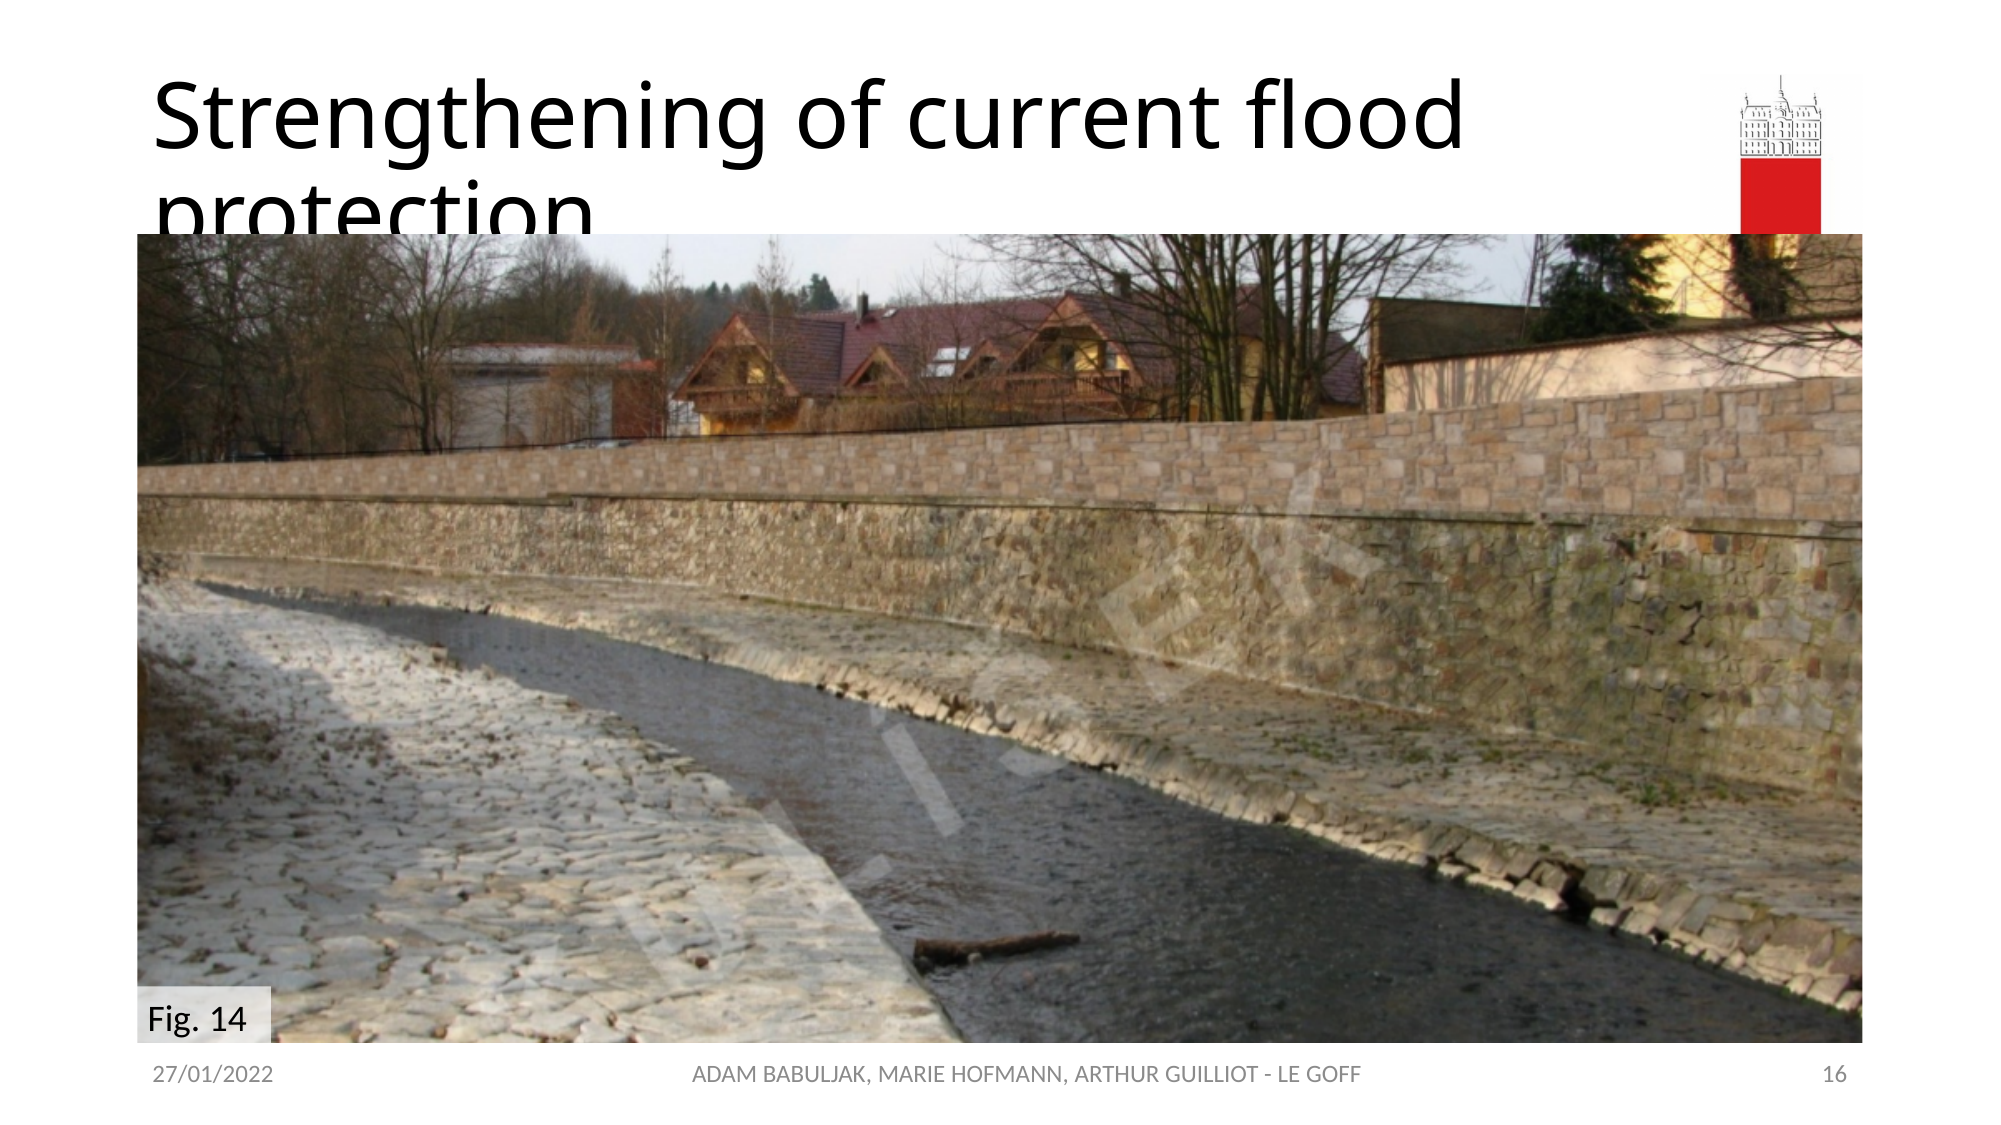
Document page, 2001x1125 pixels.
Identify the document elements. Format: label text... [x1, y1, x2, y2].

slide_number 27/01/2022 [137, 1043, 588, 1103]
picture [137, 234, 1863, 1043]
title Strengthening of current flood protection [137, 59, 1863, 234]
text_box Fig. 14 [132, 986, 271, 1047]
slide_number 2 [1412, 1043, 1863, 1103]
footer ADAM BABULJAK, MARIE HOFMANN, ARTHUR GUILLIOT - LE GOFF [662, 1043, 1393, 1103]
